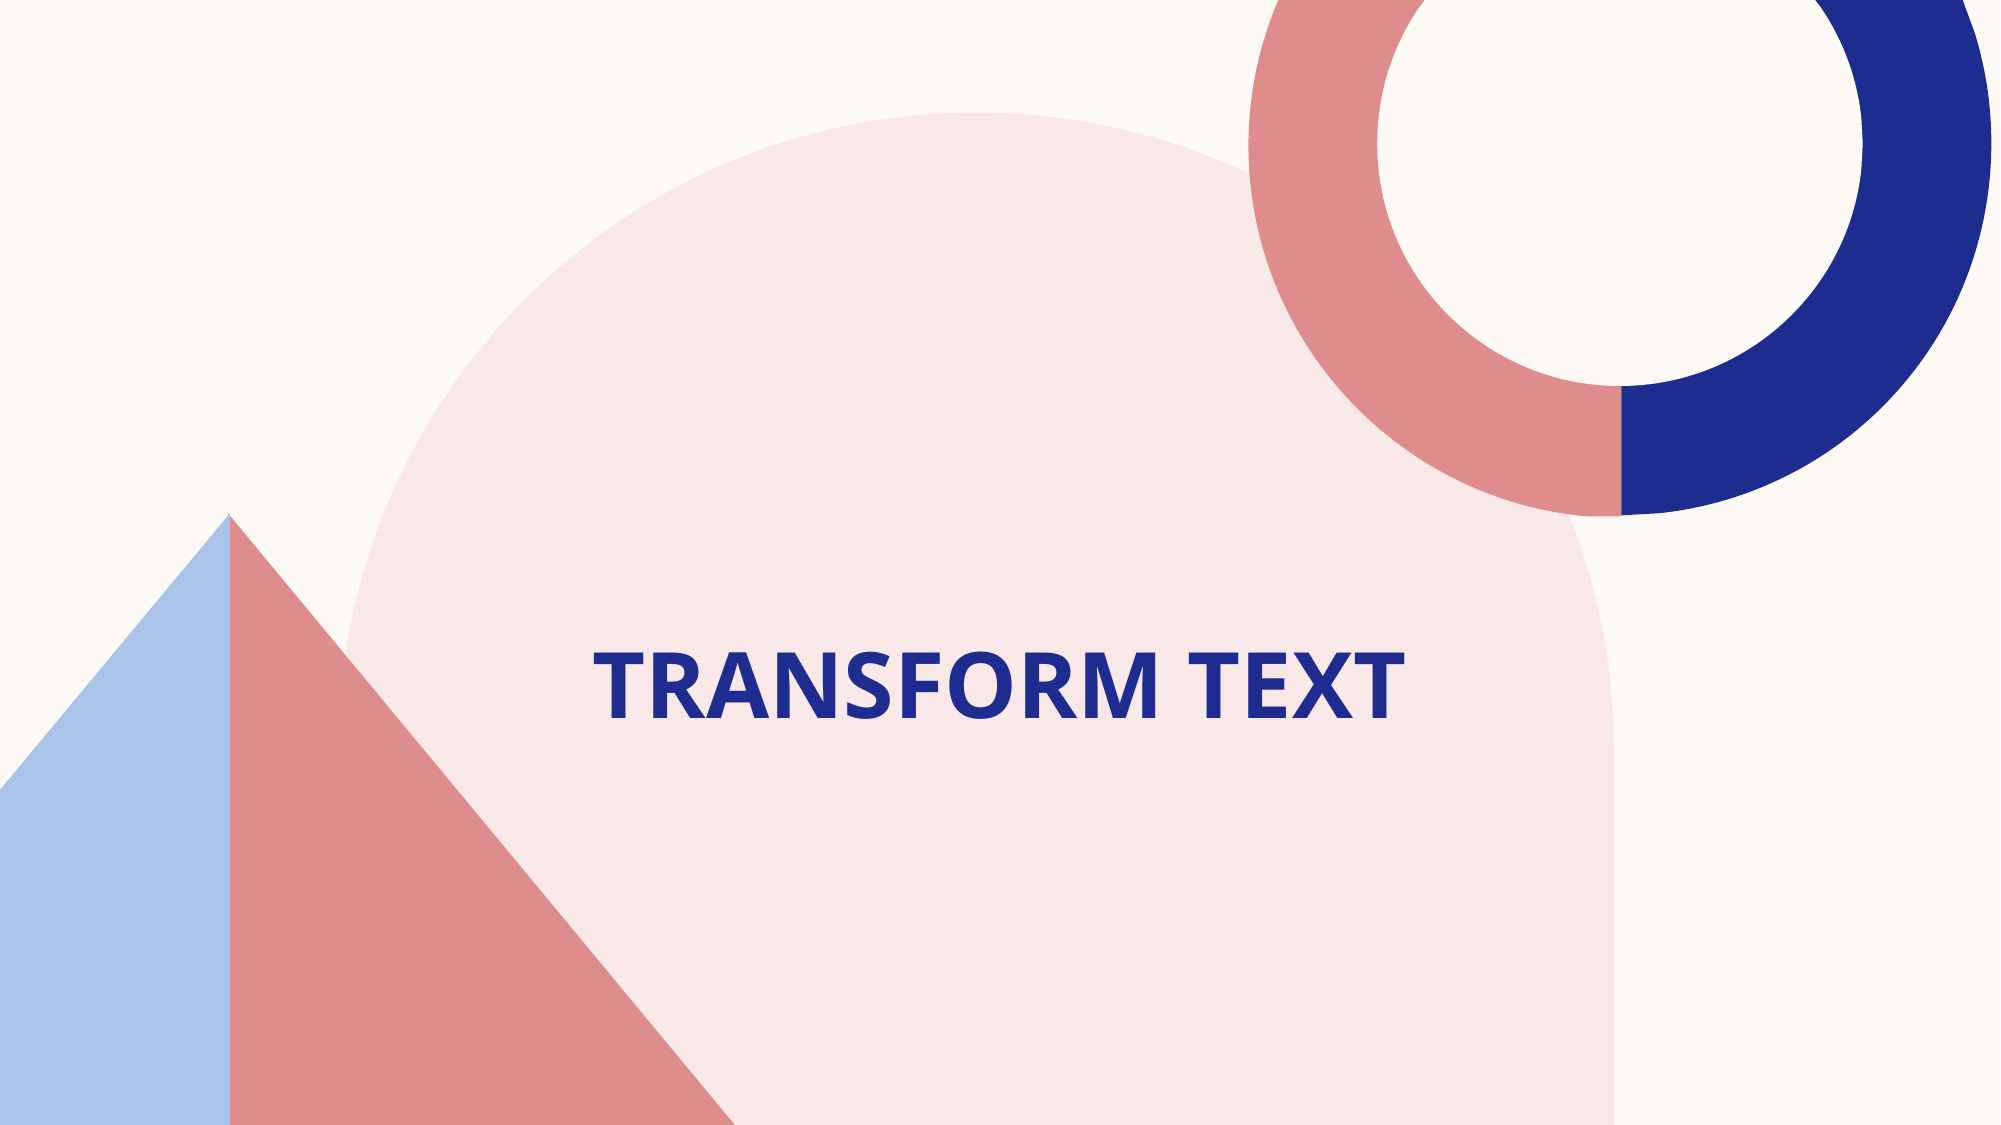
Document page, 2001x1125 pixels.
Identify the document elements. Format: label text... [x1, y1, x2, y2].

title Transform text [474, 463, 1525, 590]
